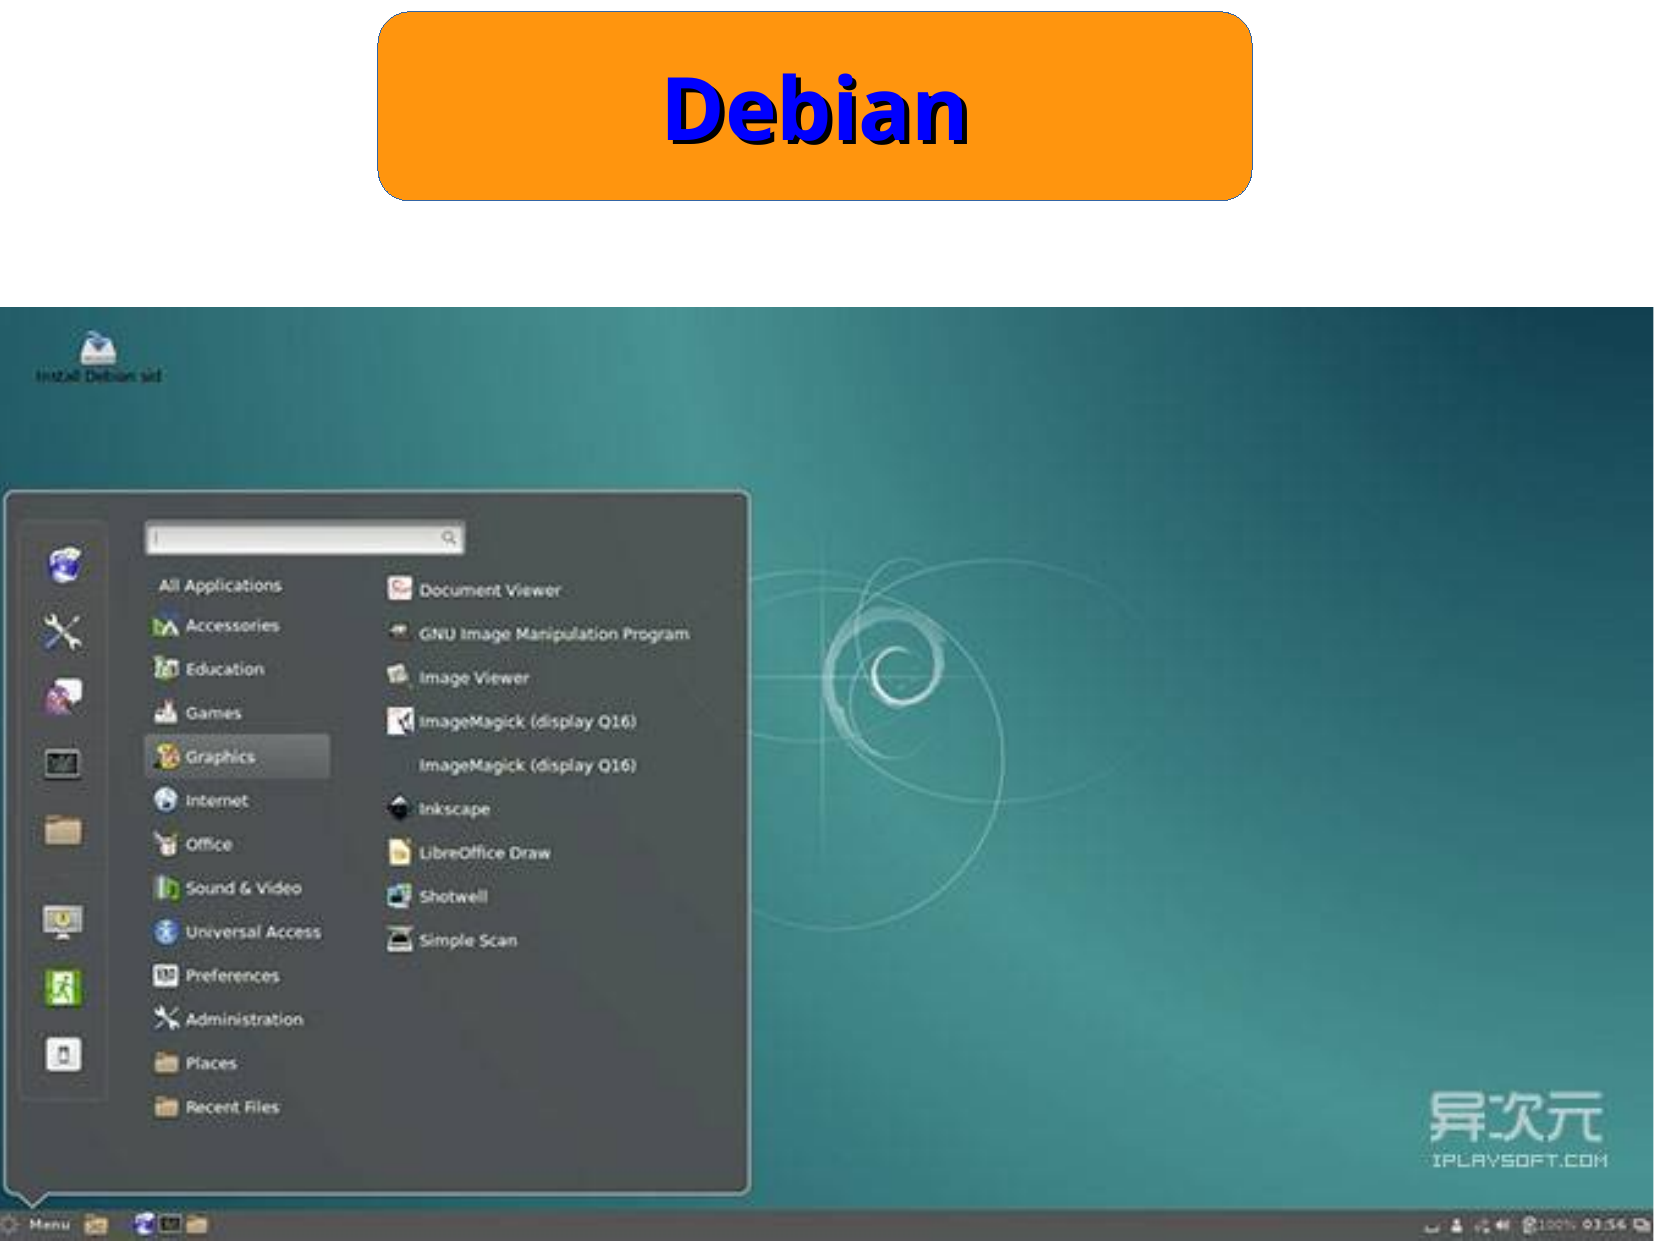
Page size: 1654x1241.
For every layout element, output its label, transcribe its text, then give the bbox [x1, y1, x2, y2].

picture [0, 307, 1654, 1241]
text_box Debian [377, 11, 1253, 201]
